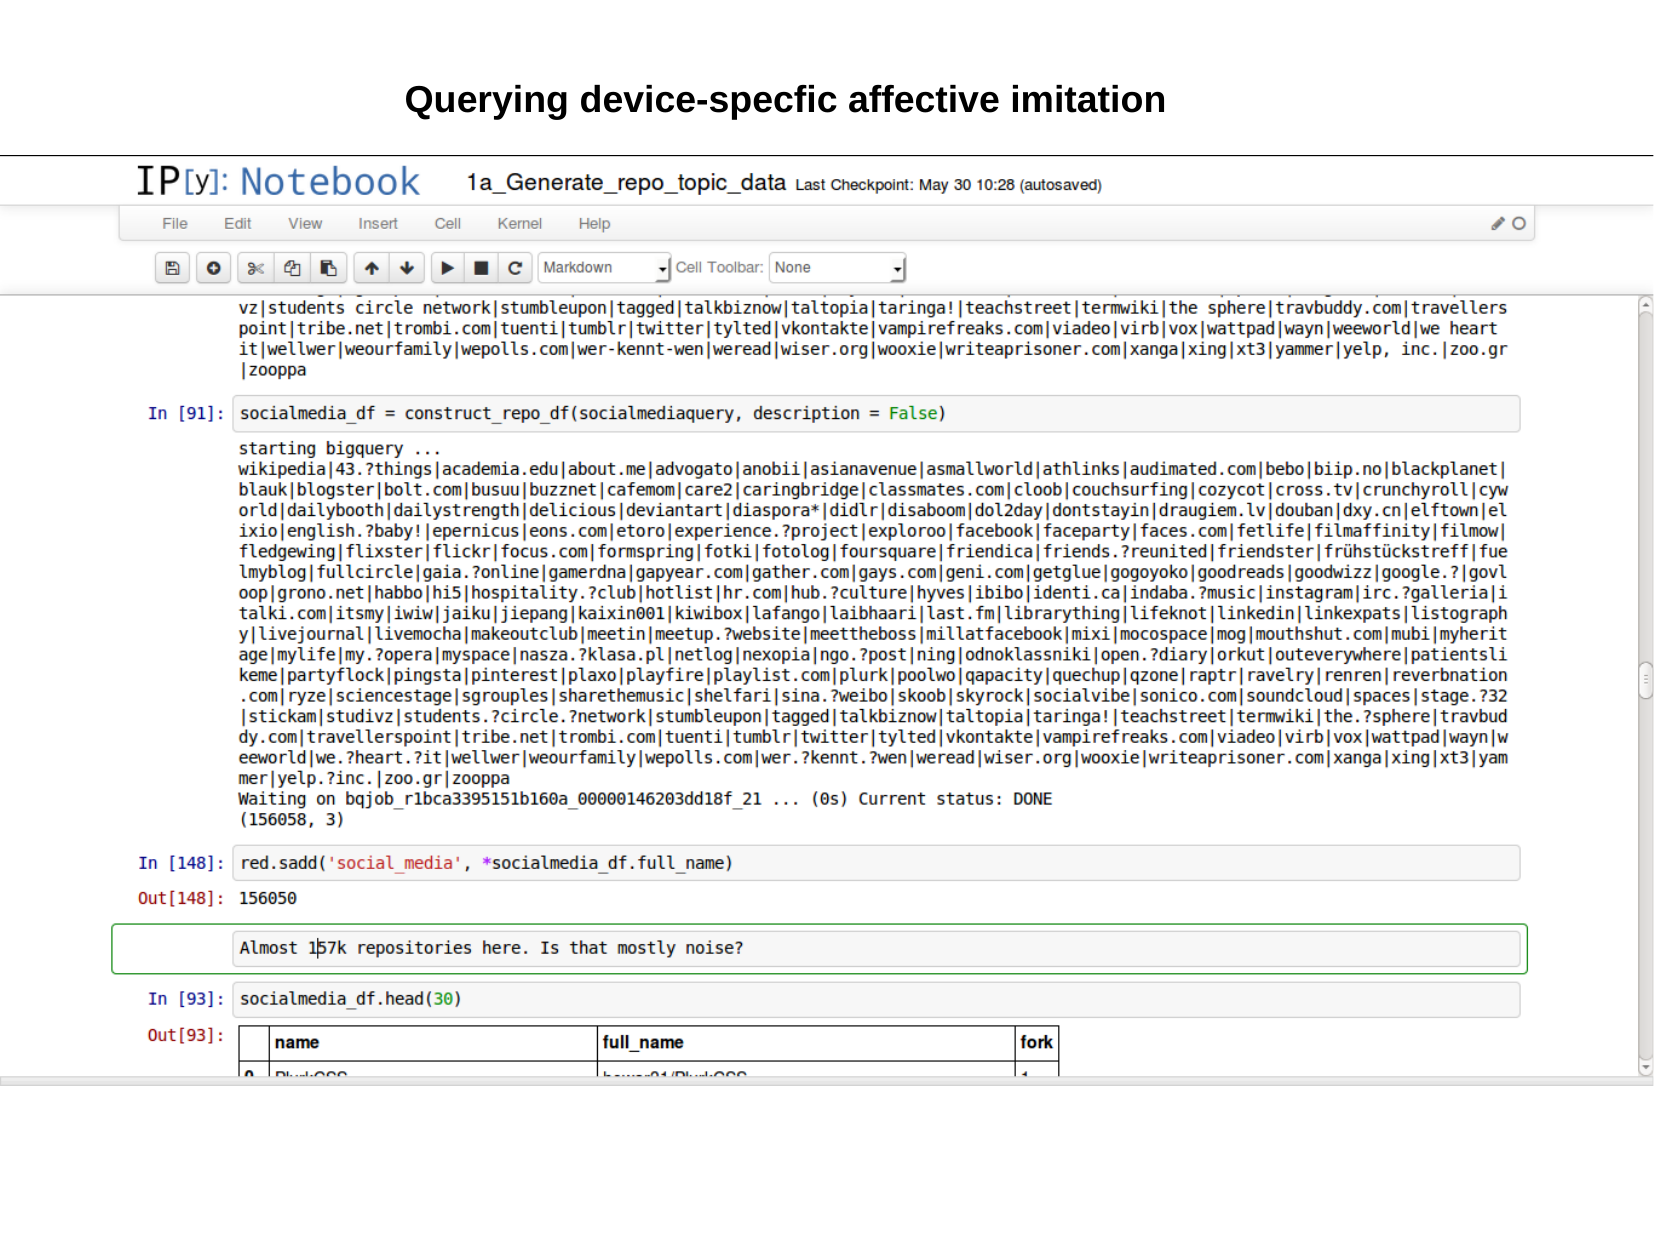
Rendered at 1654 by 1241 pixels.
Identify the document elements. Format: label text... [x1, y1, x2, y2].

picture [0, 155, 1654, 1086]
text_box Querying device-specfic affective imitation [389, 70, 1182, 128]
